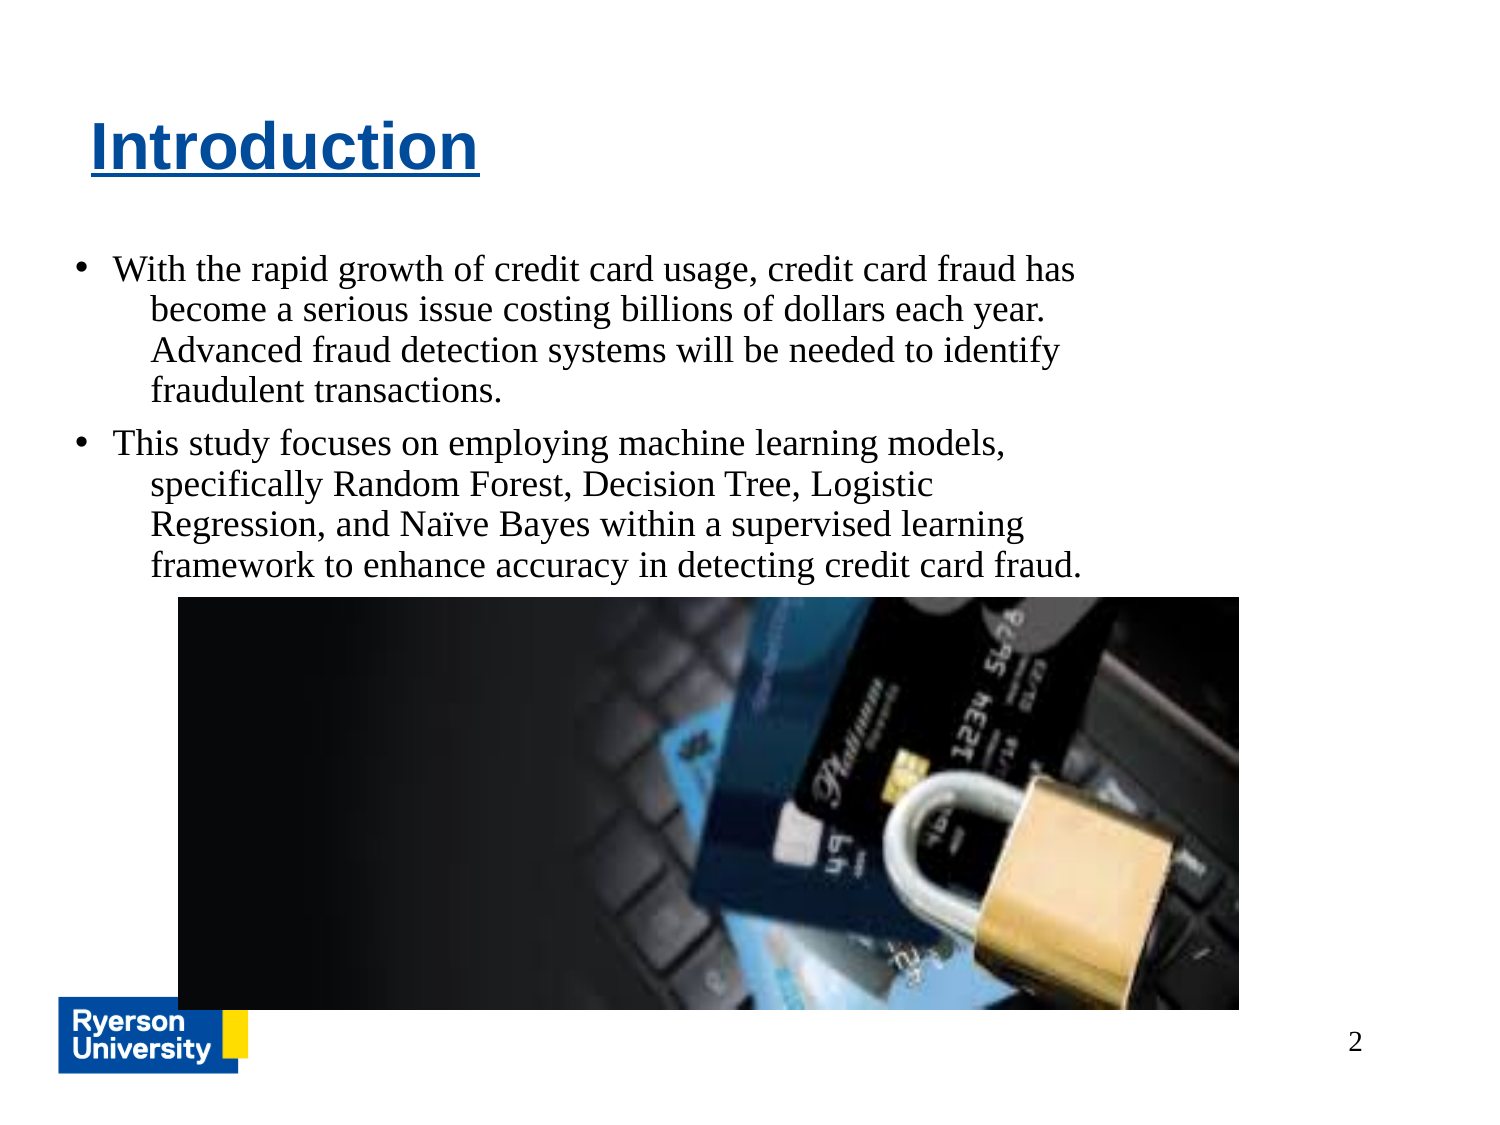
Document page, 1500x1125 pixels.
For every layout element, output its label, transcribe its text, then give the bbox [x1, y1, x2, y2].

list With the rapid growth of credit card usage, credit card fraud has become a serious issue costing billions of dollars each year. Advanced fraud detection systems will be needed to identify fraudulent transactions. This study focuses on employing machine learning models, specifically Random Forest, Decision Tree, Logistic Regression, and Naïve Bayes within a supervised learning framework to enhance accuracy in detecting credit card fraud. [59, 241, 1106, 629]
title Introduction [75, 64, 1446, 240]
picture [178, 597, 1239, 1010]
text_box [1333, 1009, 1445, 1070]
